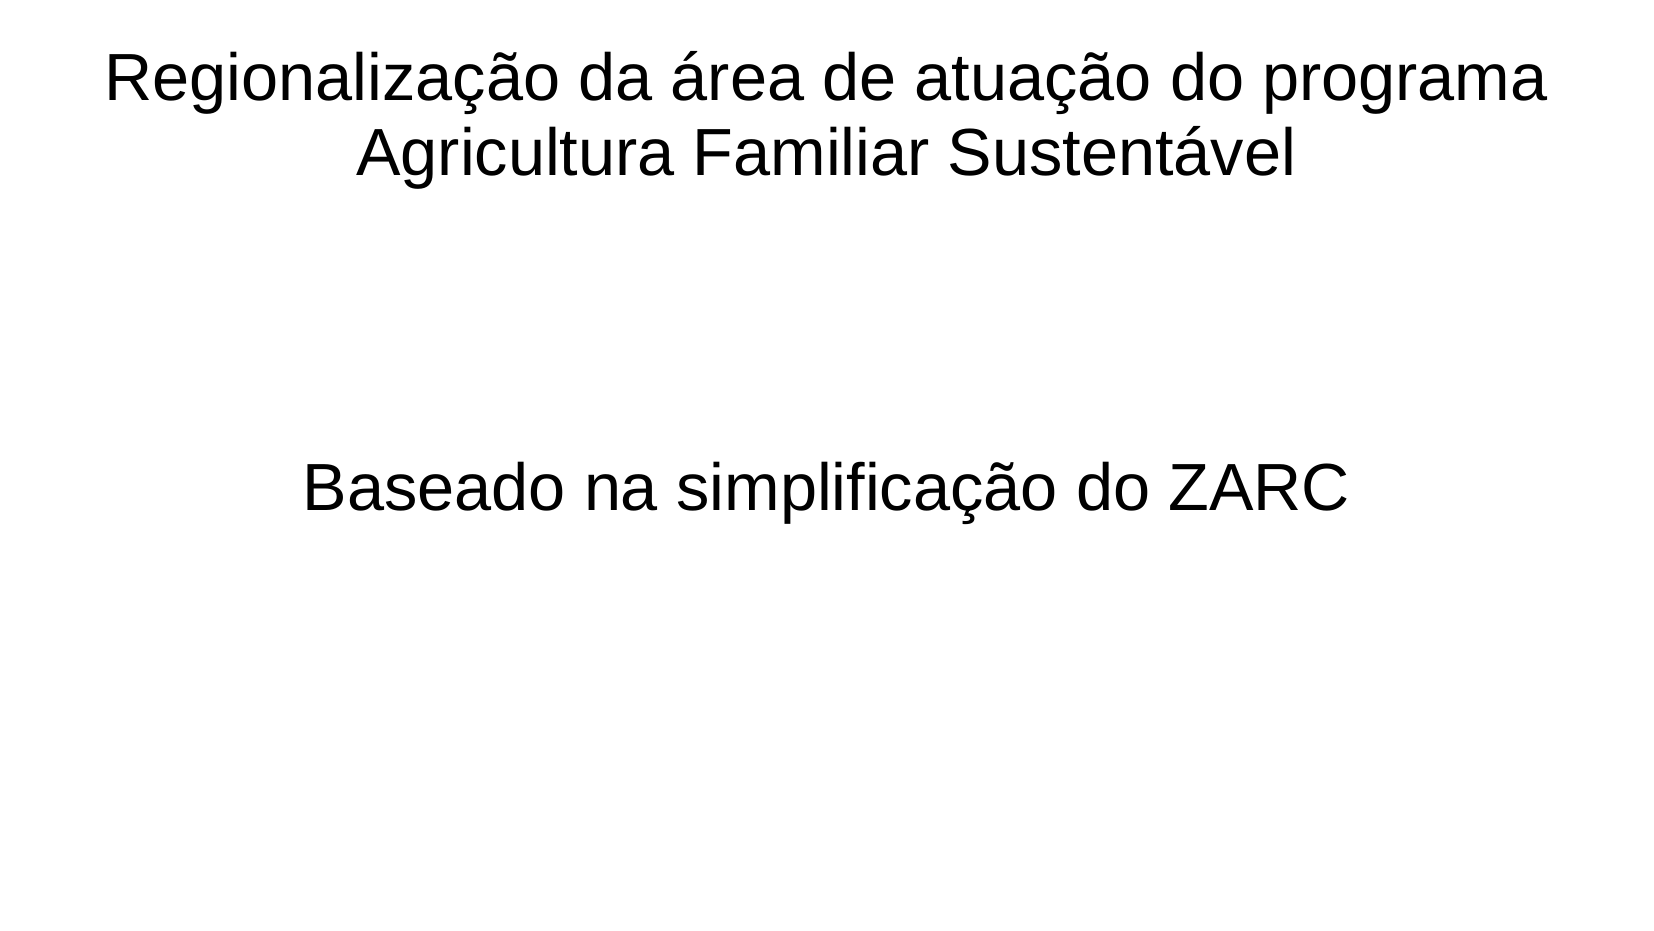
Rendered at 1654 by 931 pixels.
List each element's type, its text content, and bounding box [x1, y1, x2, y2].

title Regionalização da área de atuação do programa Agricultura Familiar Sustentável [82, 37, 1571, 193]
subtitle Baseado na simplificação do ZARC [82, 217, 1571, 758]
